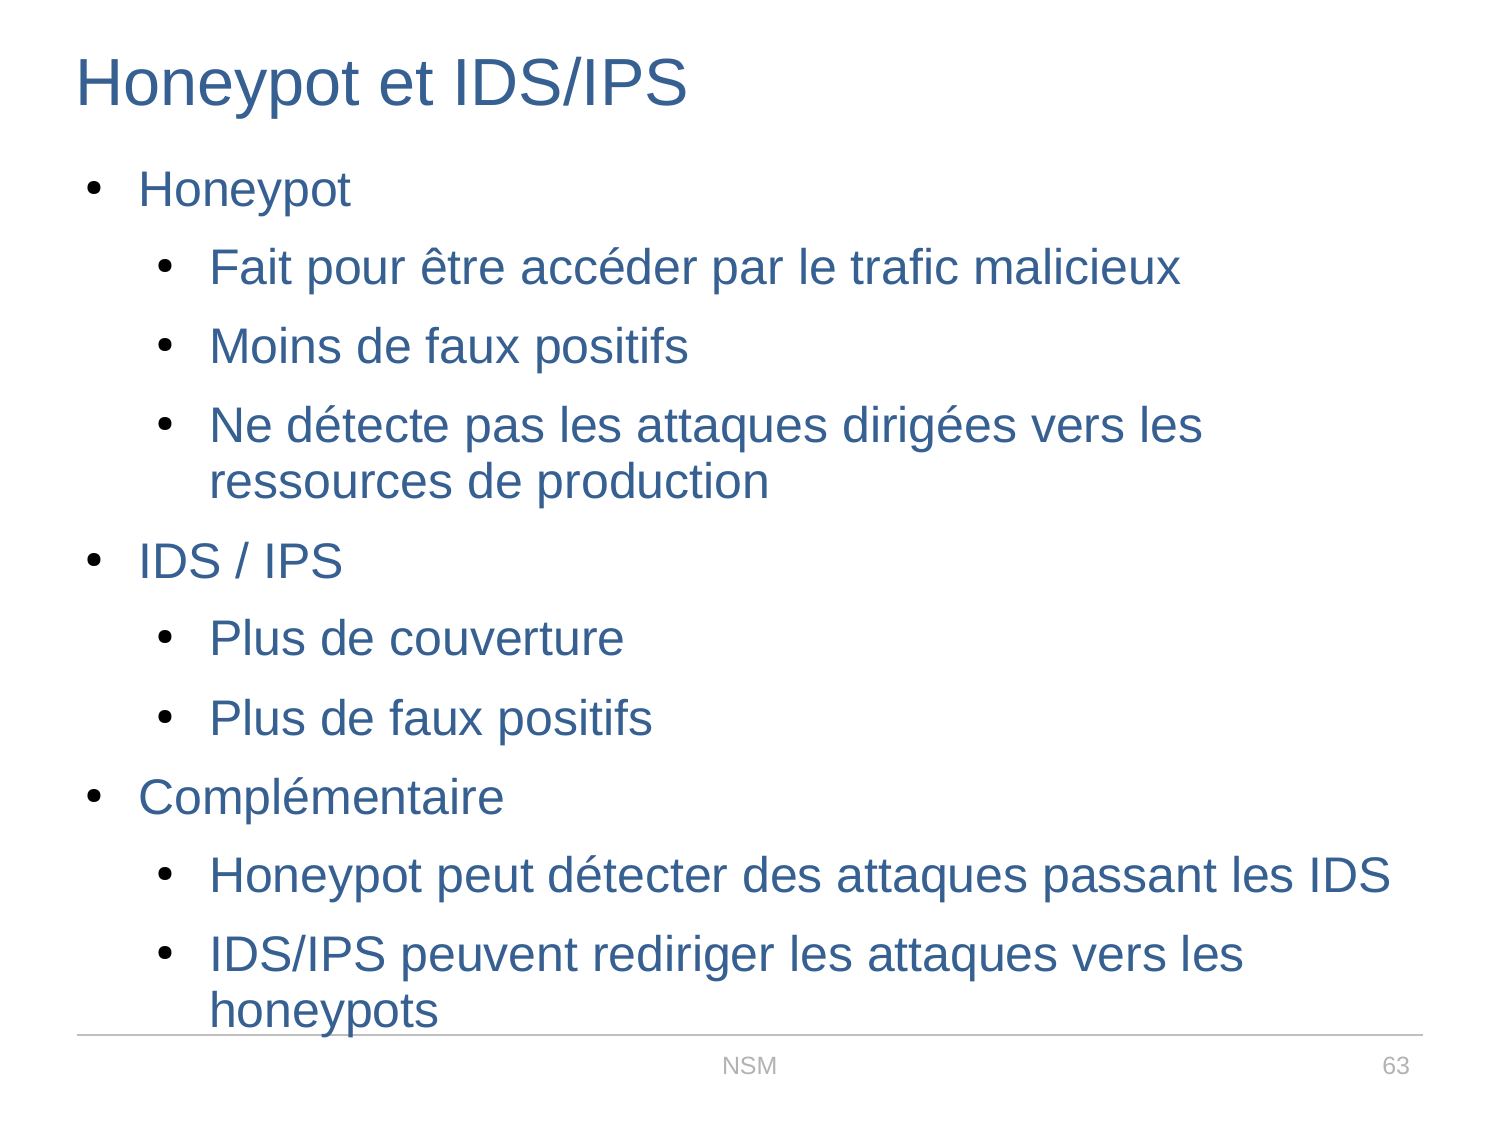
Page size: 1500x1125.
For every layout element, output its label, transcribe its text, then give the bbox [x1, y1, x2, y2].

title Honeypot et IDS/IPS [75, 45, 1425, 233]
list Honeypot Fait pour être accéder par le trafic malicieux Moins de faux positifs Ne détecte pas les attaques dirigées vers les ressources de production IDS / IPS Plus de couverture Plus de faux positifs Complémentaire Honeypot peut détecter des attaques passant les IDS IDS/IPS peuvent rediriger les attaques vers les honeypots [67, 161, 1418, 1044]
